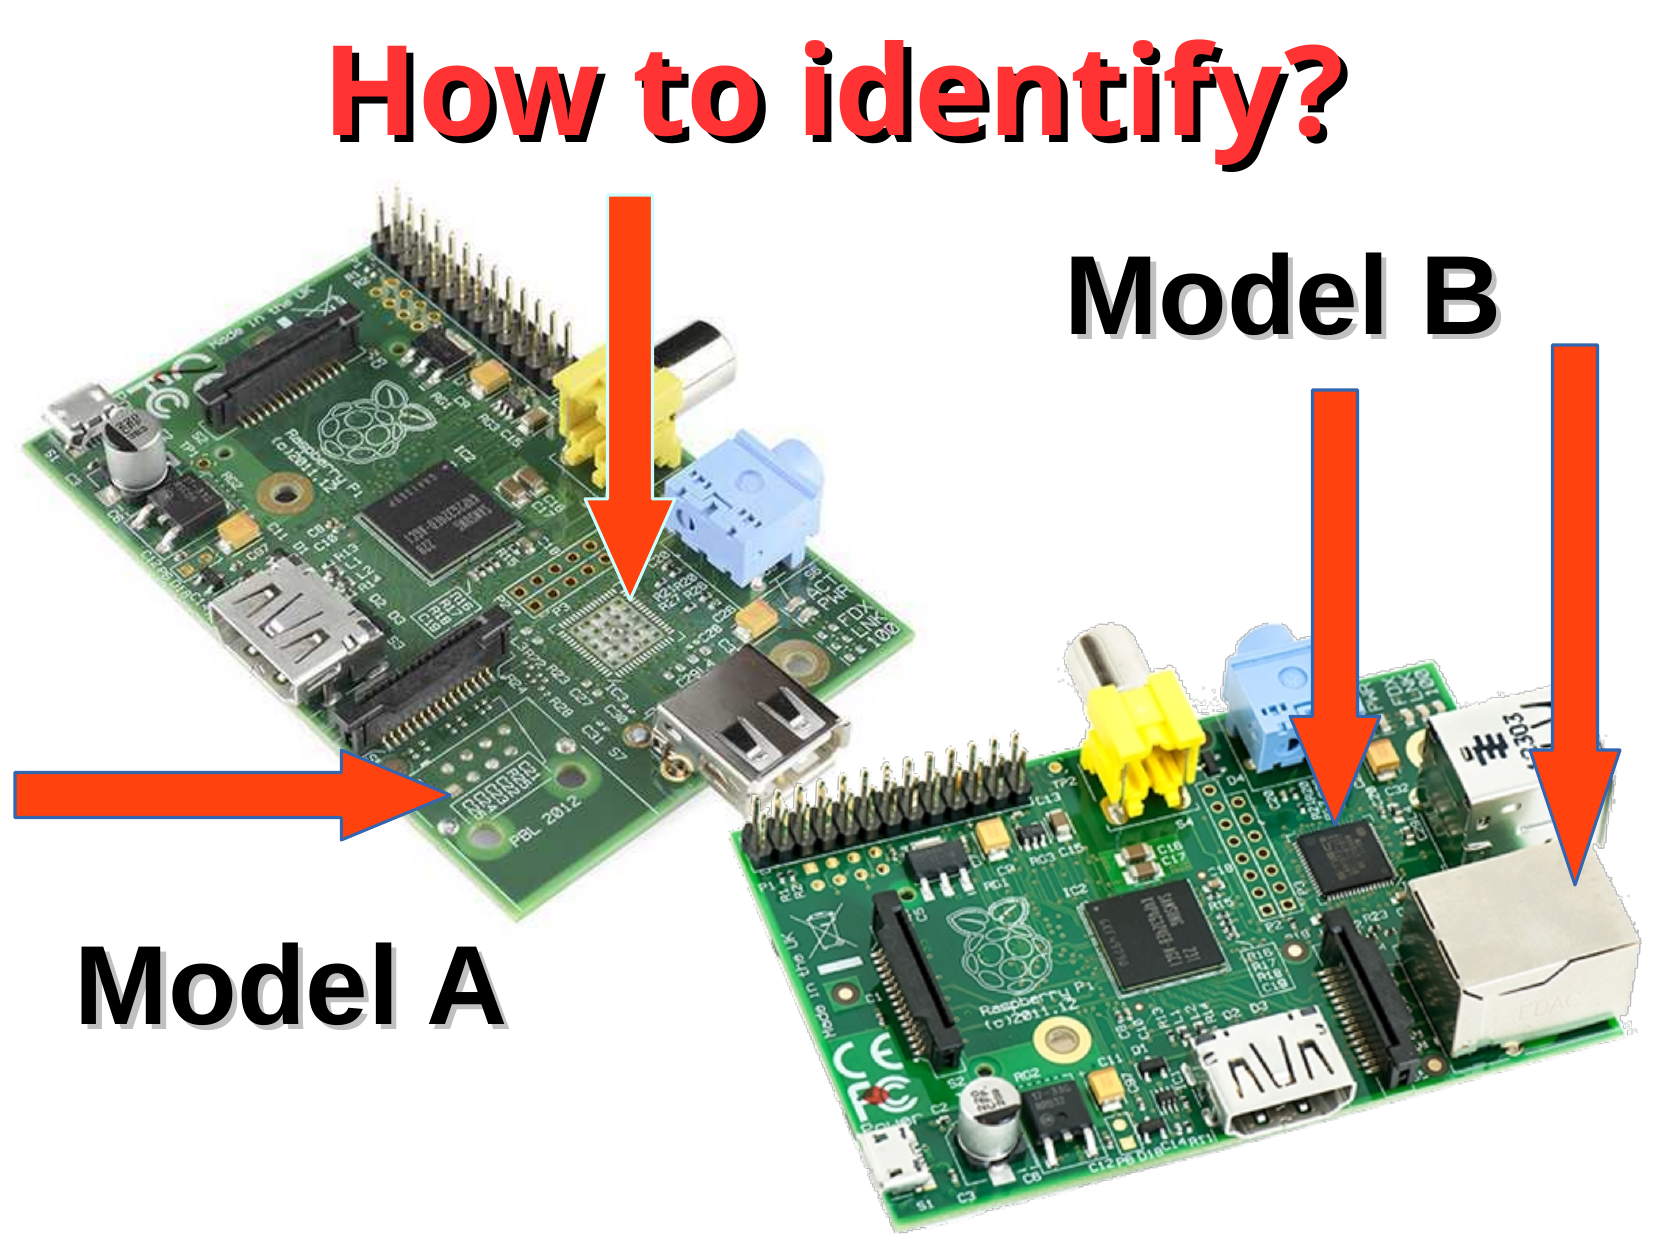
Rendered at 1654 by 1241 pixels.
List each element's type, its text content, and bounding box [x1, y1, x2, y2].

title How to identify? [90, 0, 1578, 175]
text_box [1290, 390, 1381, 826]
text_box [585, 195, 676, 601]
text_box Model A [60, 915, 523, 1056]
picture [0, 179, 1653, 1241]
text_box [15, 750, 451, 841]
text_box Model B [1050, 225, 1518, 366]
text_box [1530, 345, 1621, 886]
